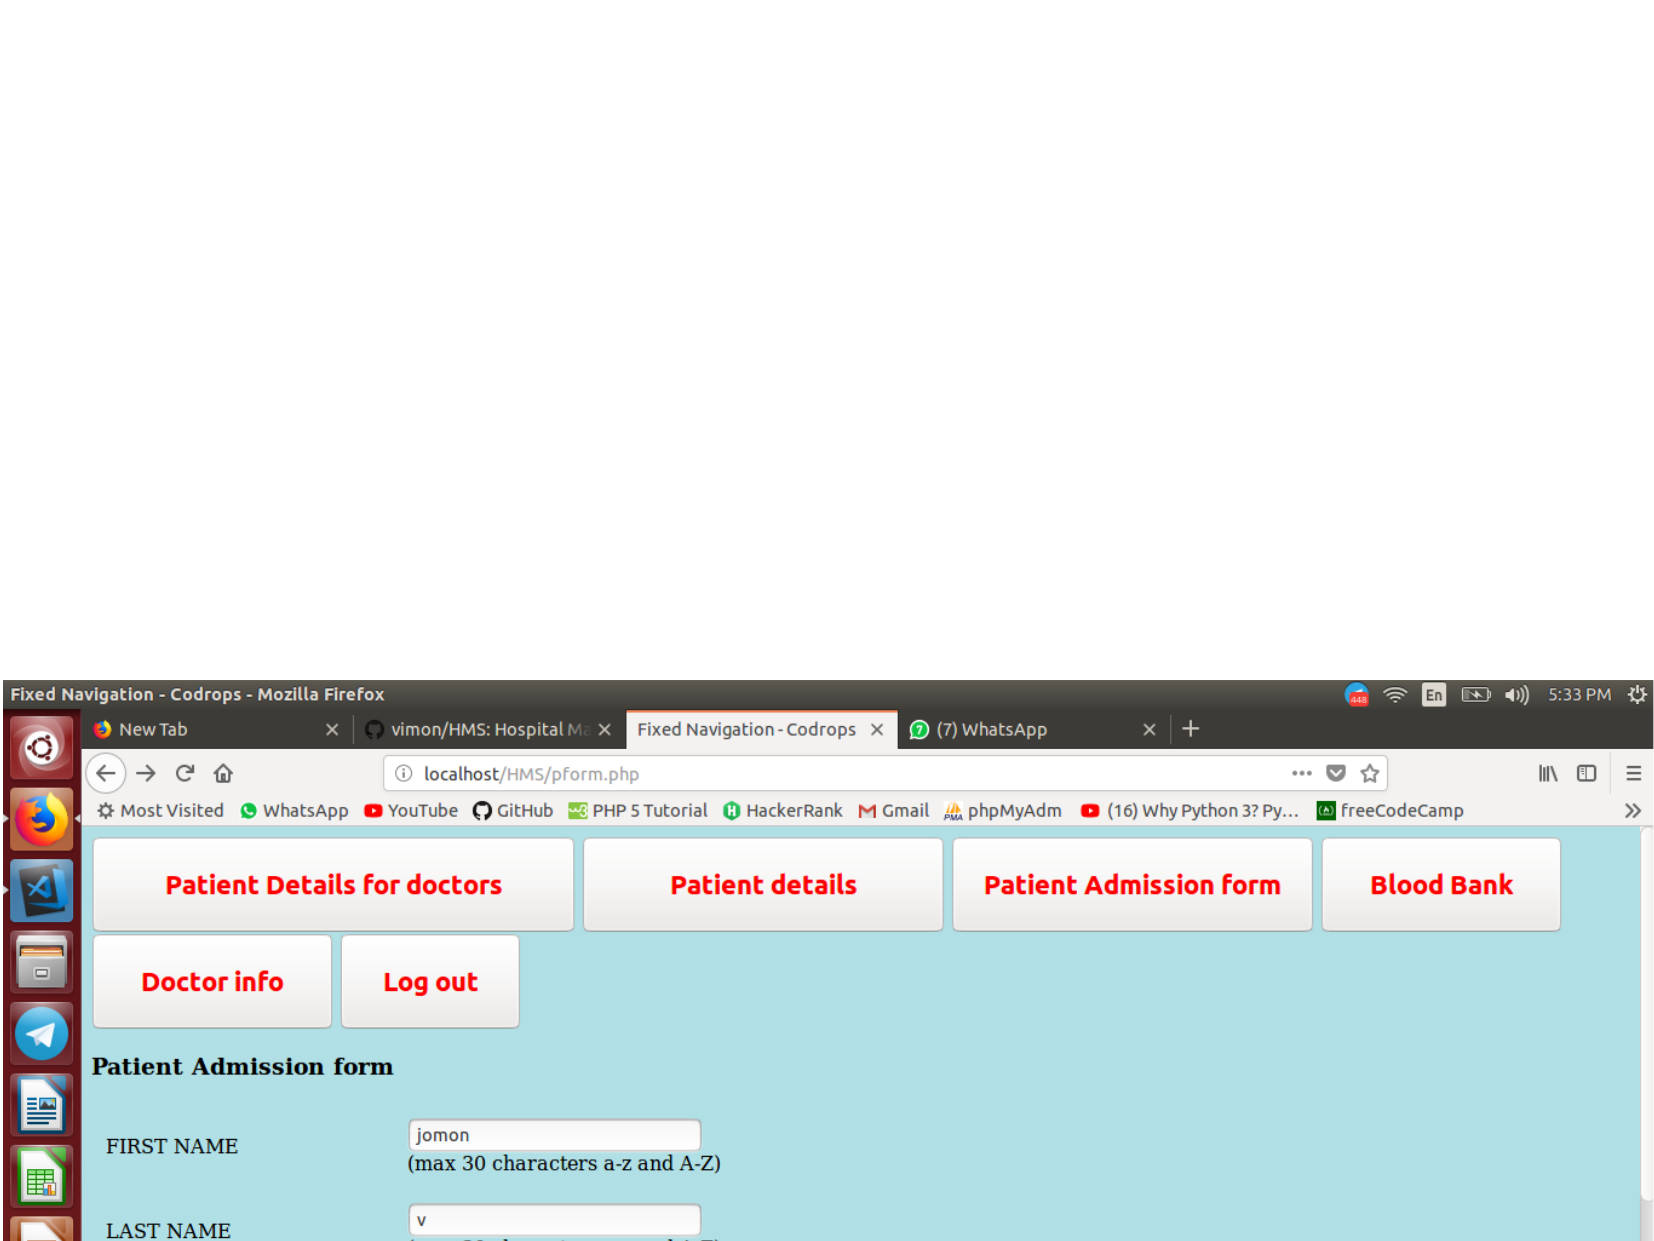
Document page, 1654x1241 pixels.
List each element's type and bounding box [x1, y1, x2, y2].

picture [3, 680, 1654, 1241]
